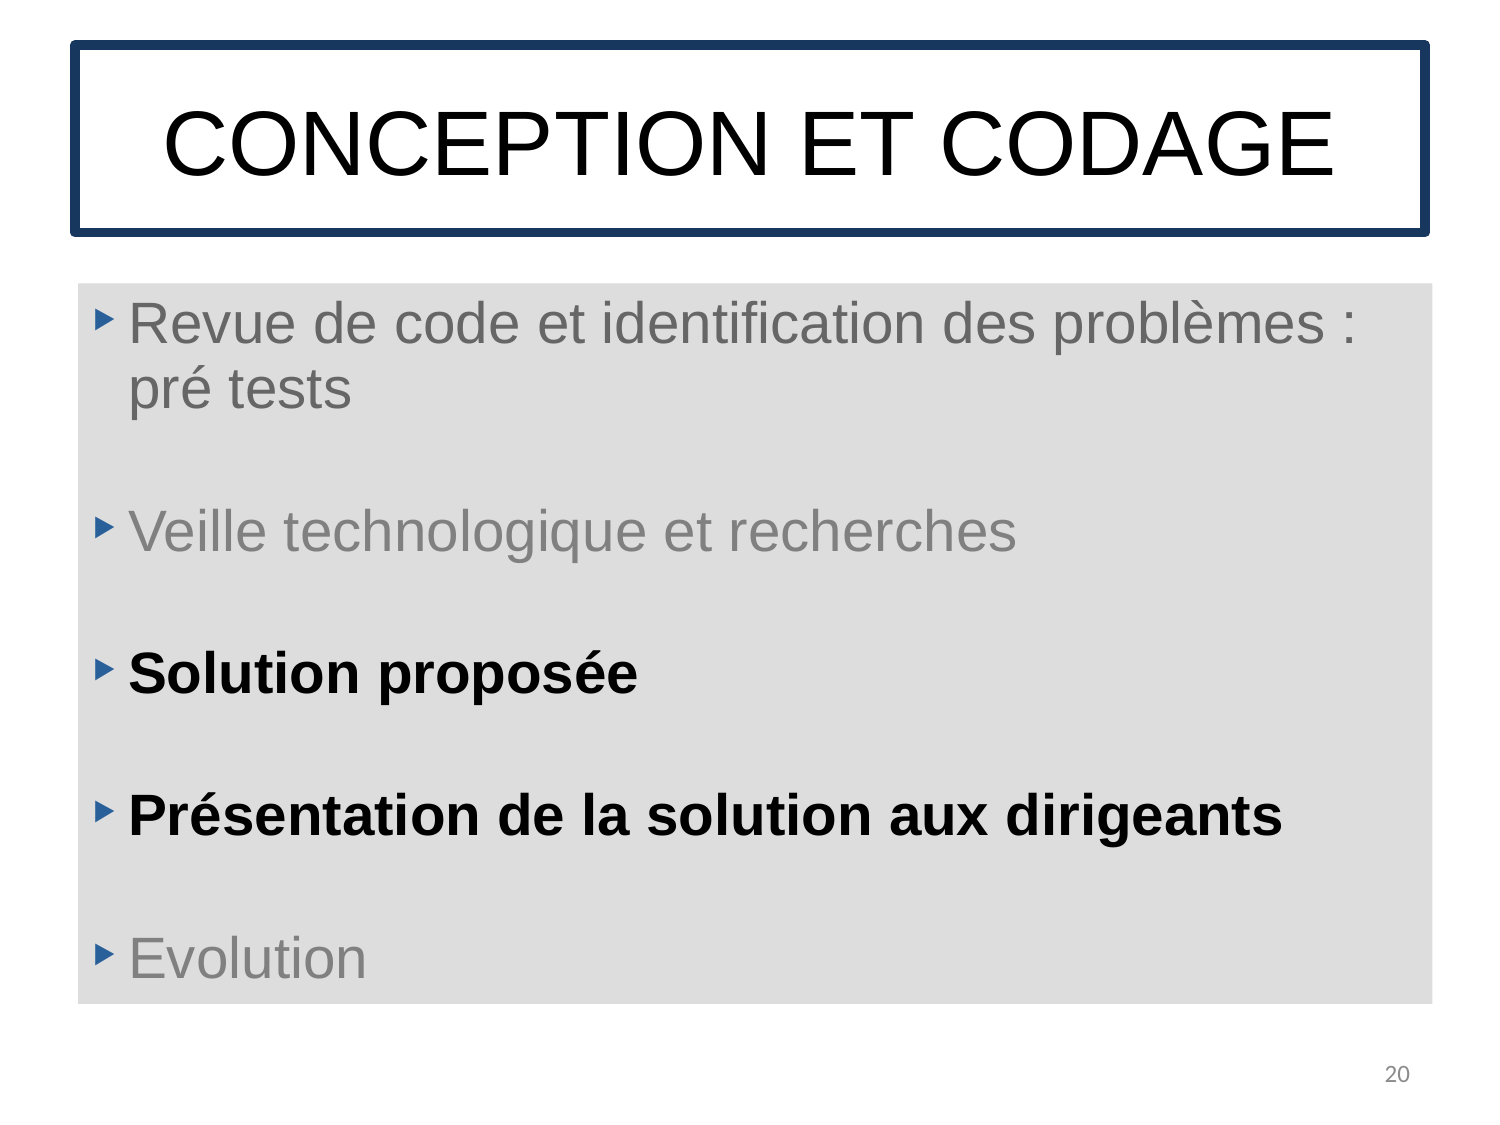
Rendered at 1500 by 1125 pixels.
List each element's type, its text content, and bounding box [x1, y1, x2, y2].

title CONCEPTION ET CODAGE [75, 45, 1425, 233]
text_box Revue de code et identification des problèmes : pré tests Veille technologique et recherches Solution proposée Présentation de la solution aux dirigeants Evolution [78, 283, 1433, 1004]
